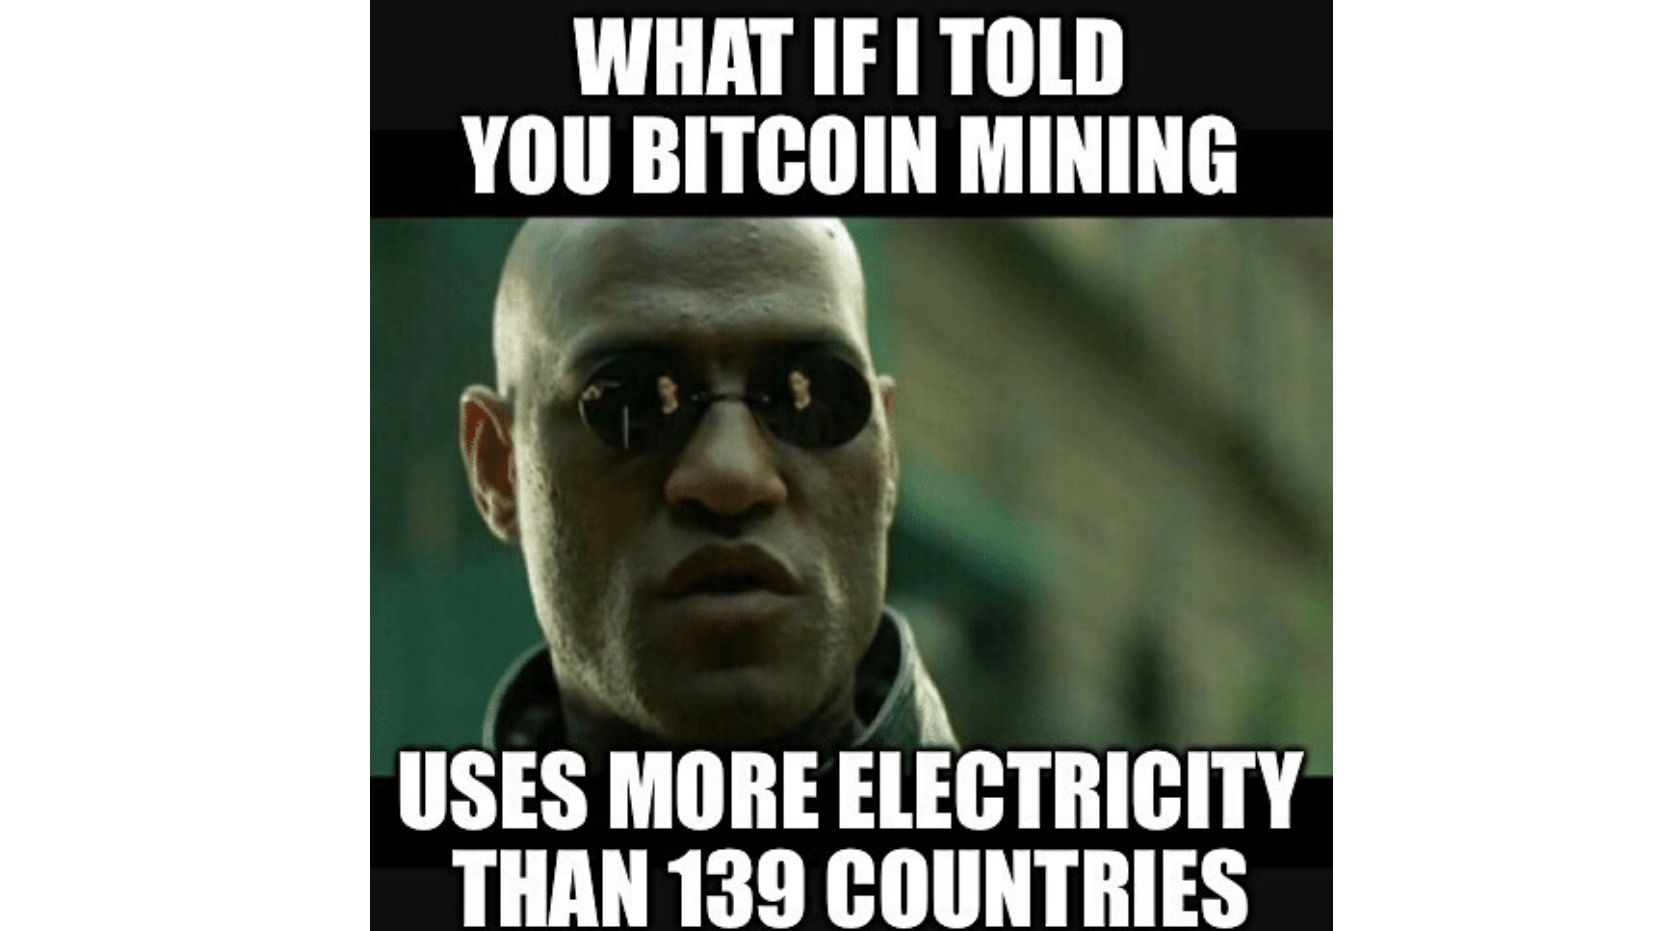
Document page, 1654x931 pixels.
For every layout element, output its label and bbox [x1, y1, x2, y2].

picture [370, 0, 1333, 931]
